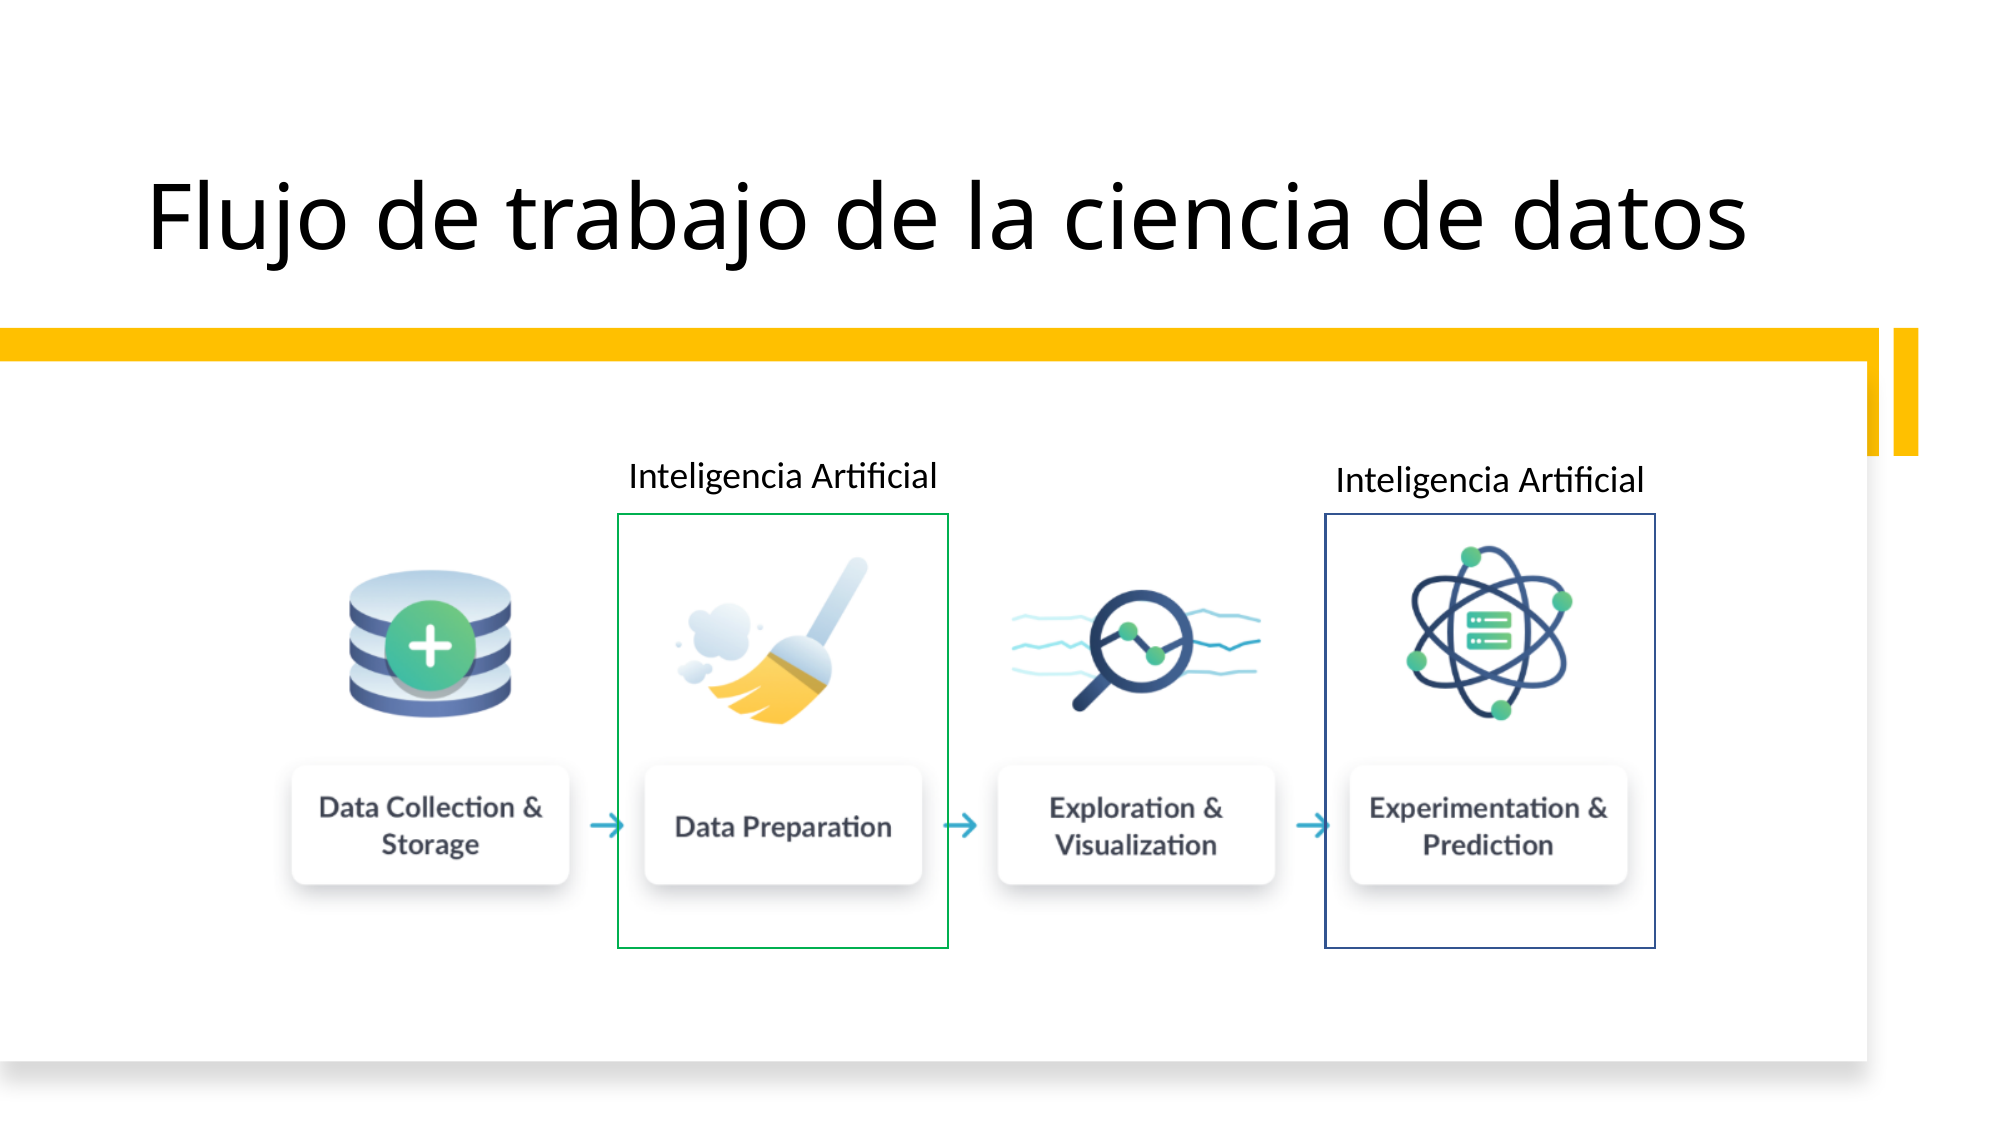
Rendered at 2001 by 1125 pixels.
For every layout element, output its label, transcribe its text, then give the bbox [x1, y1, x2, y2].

text_box [1893, 327, 1919, 456]
text_box [0, 327, 1879, 1062]
text_box Inteligencia Artificial [1320, 447, 1661, 508]
title Flujo de trabajo de la ciencia de datos [130, 63, 1782, 277]
picture [172, 466, 1695, 957]
text_box Inteligencia Artificial [613, 443, 953, 504]
